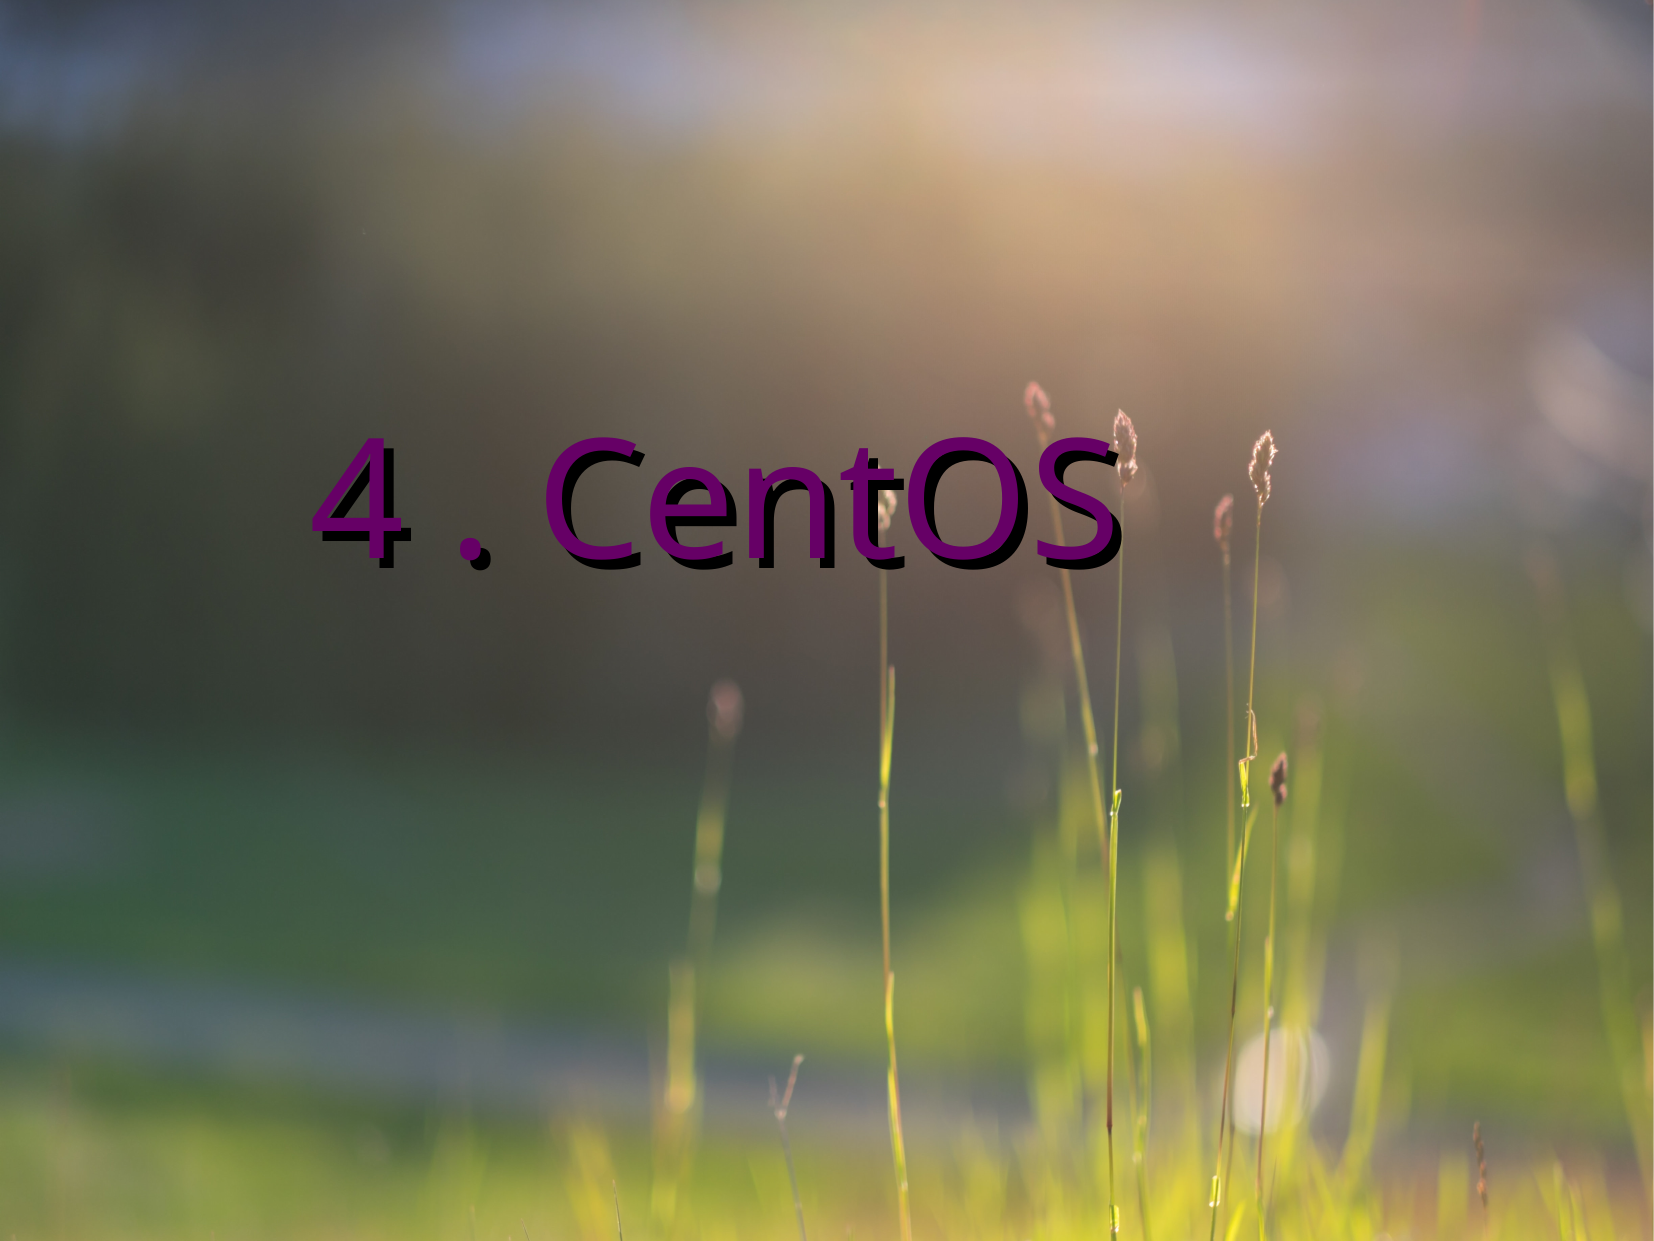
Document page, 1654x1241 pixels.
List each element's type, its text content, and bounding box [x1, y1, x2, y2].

picture [0, 0, 1654, 1241]
text_box 4 . CentOS [295, 373, 1371, 608]
